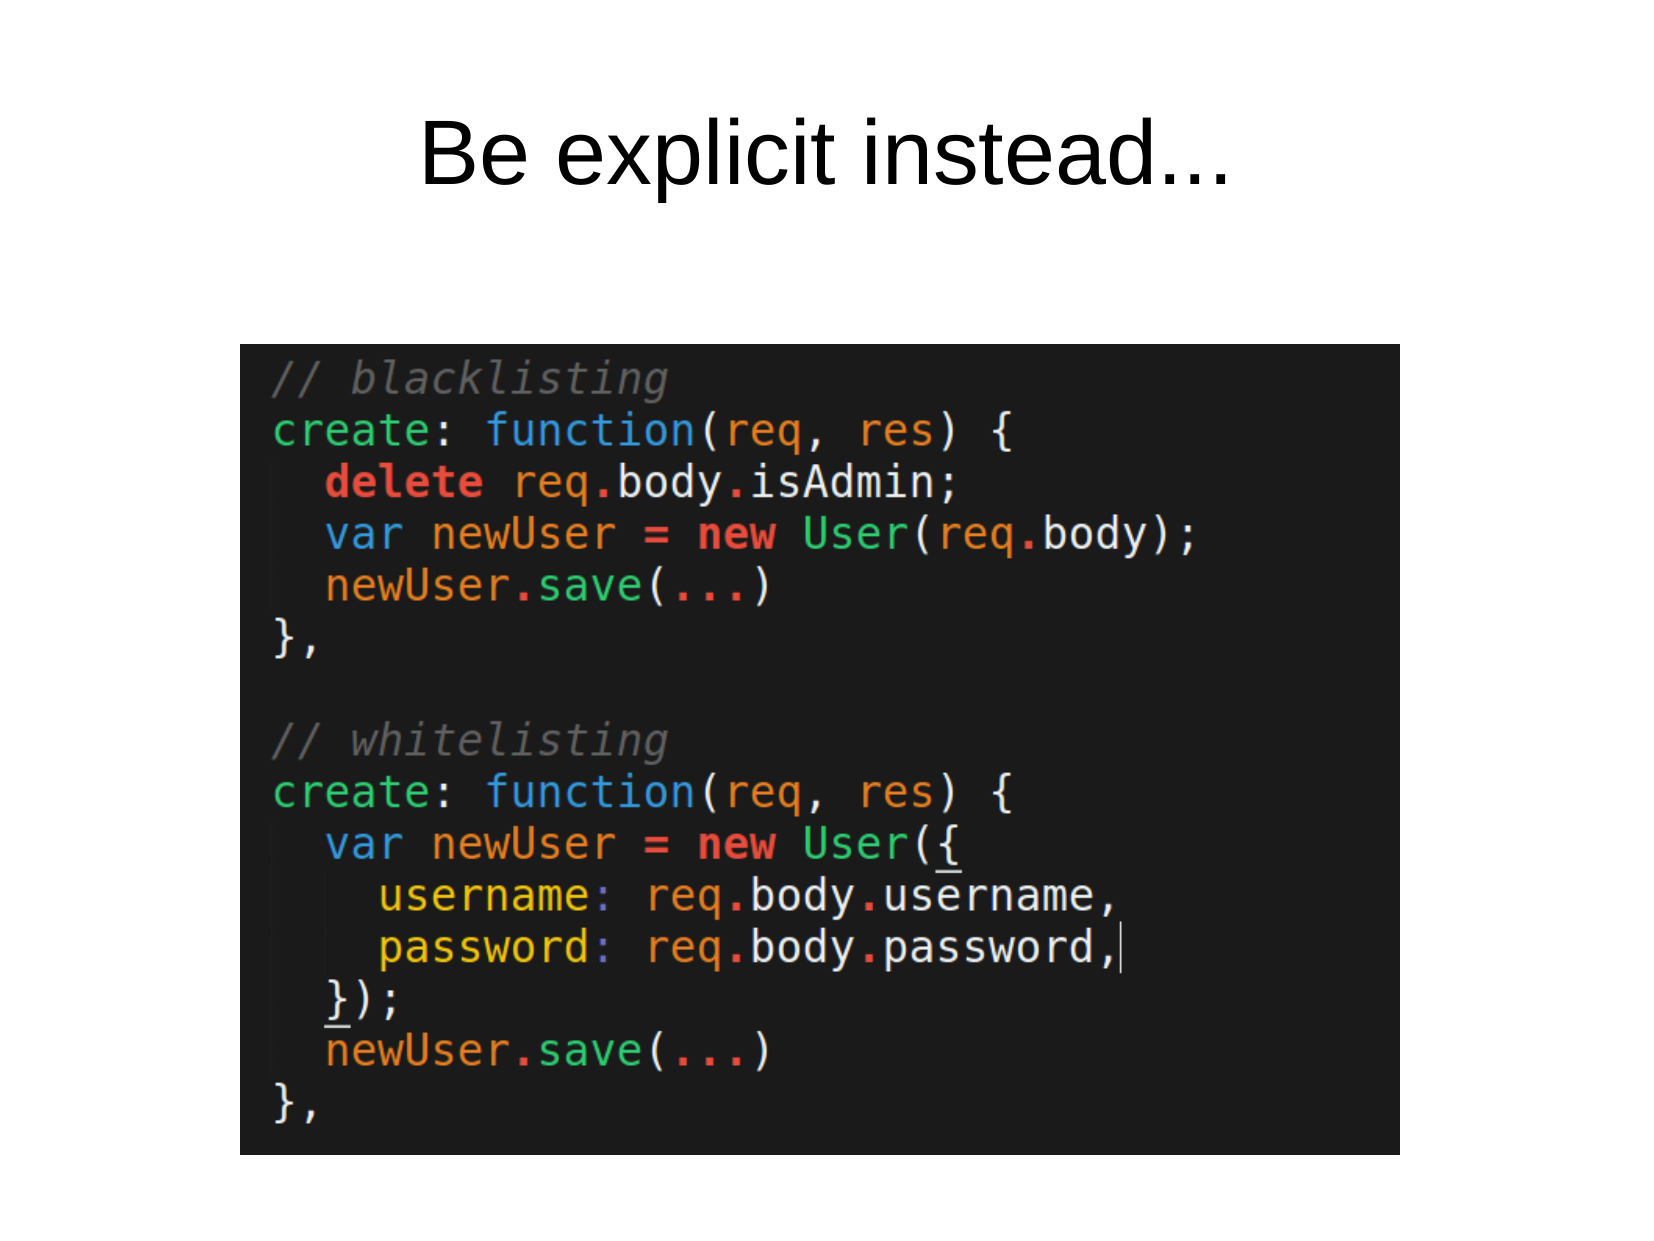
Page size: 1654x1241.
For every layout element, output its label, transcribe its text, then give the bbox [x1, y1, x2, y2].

title Be explicit instead... [82, 49, 1571, 257]
picture [240, 344, 1400, 1155]
